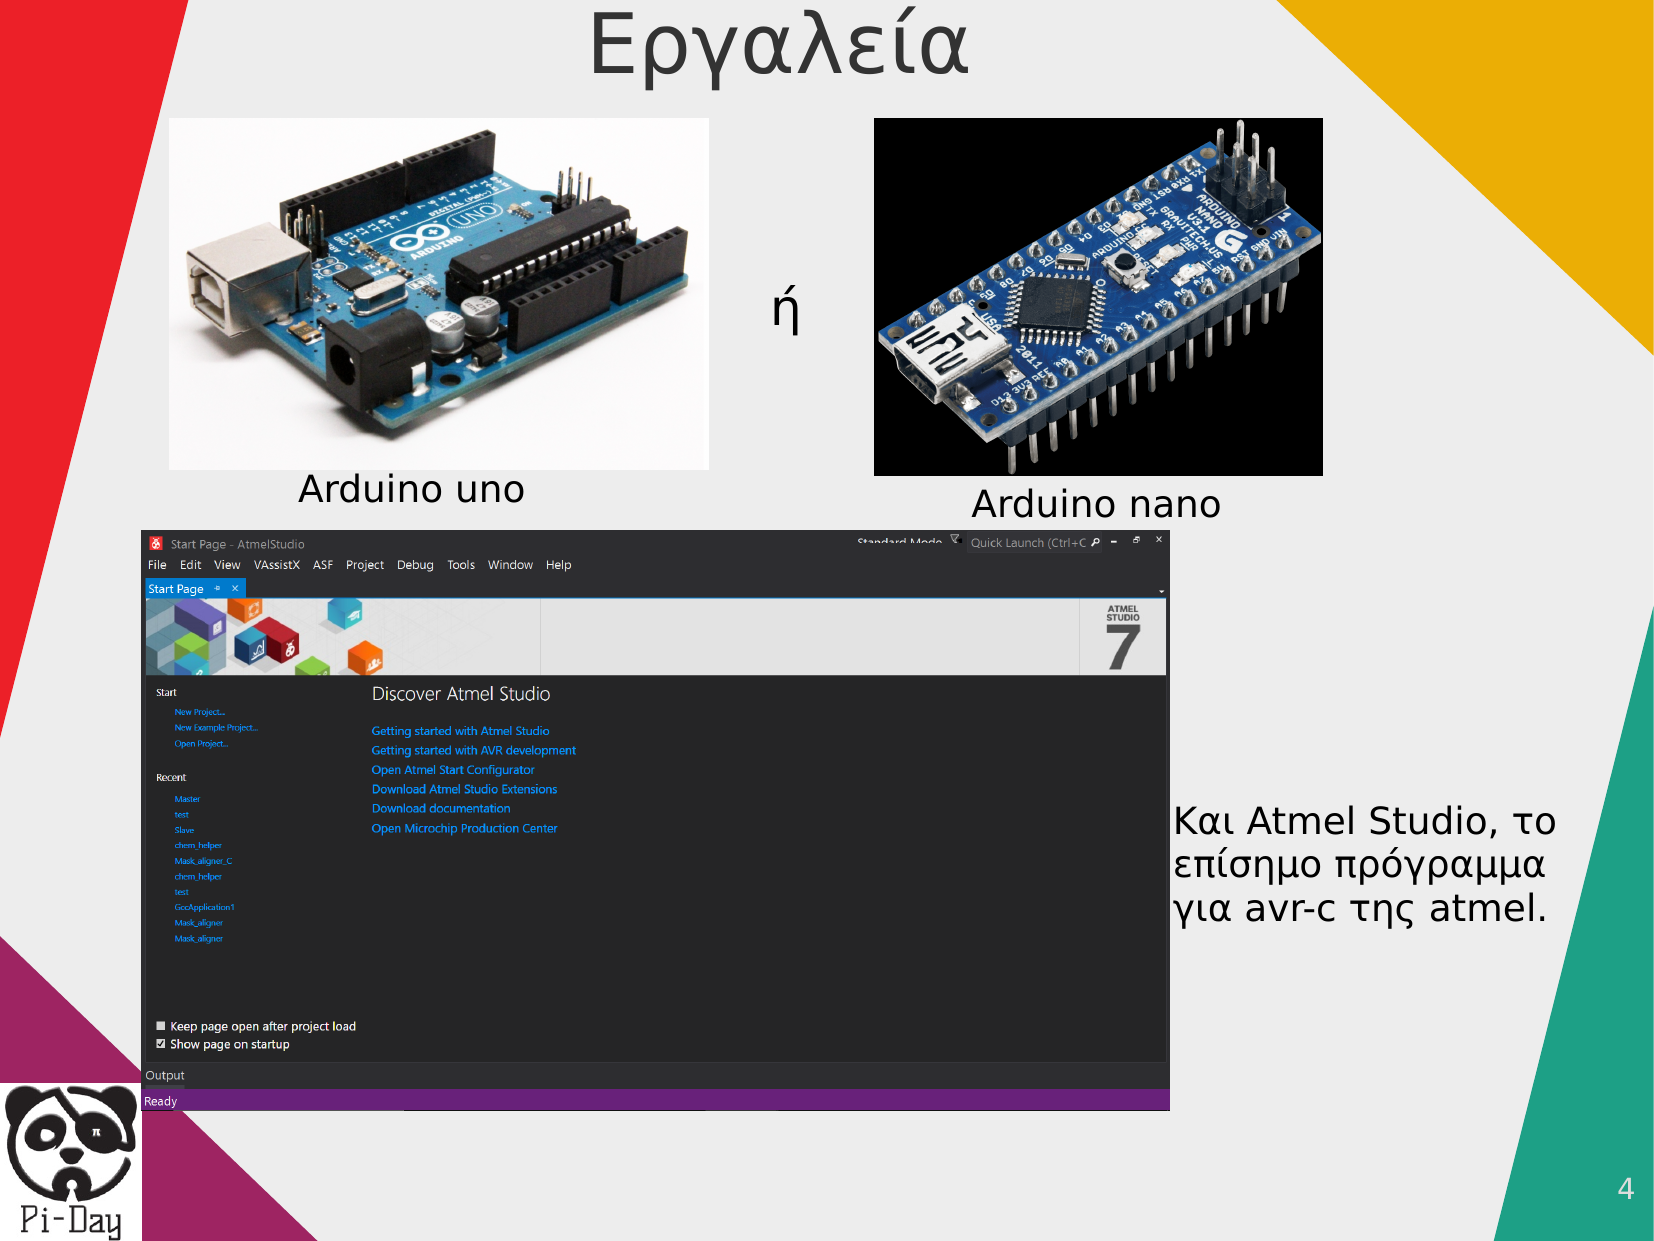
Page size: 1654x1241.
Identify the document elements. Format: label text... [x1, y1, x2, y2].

title Εργαλεία [106, 0, 1453, 95]
text_box ή [755, 271, 886, 345]
text_box Και Atmel Studio, το επίσημο πρόγραμμα για avr-c της atmel. [1158, 792, 1585, 938]
picture [169, 118, 709, 470]
text_box Arduino nano [956, 475, 1300, 538]
picture [0, 530, 1170, 1241]
picture [874, 118, 1323, 476]
text_box Arduino uno [283, 460, 626, 520]
